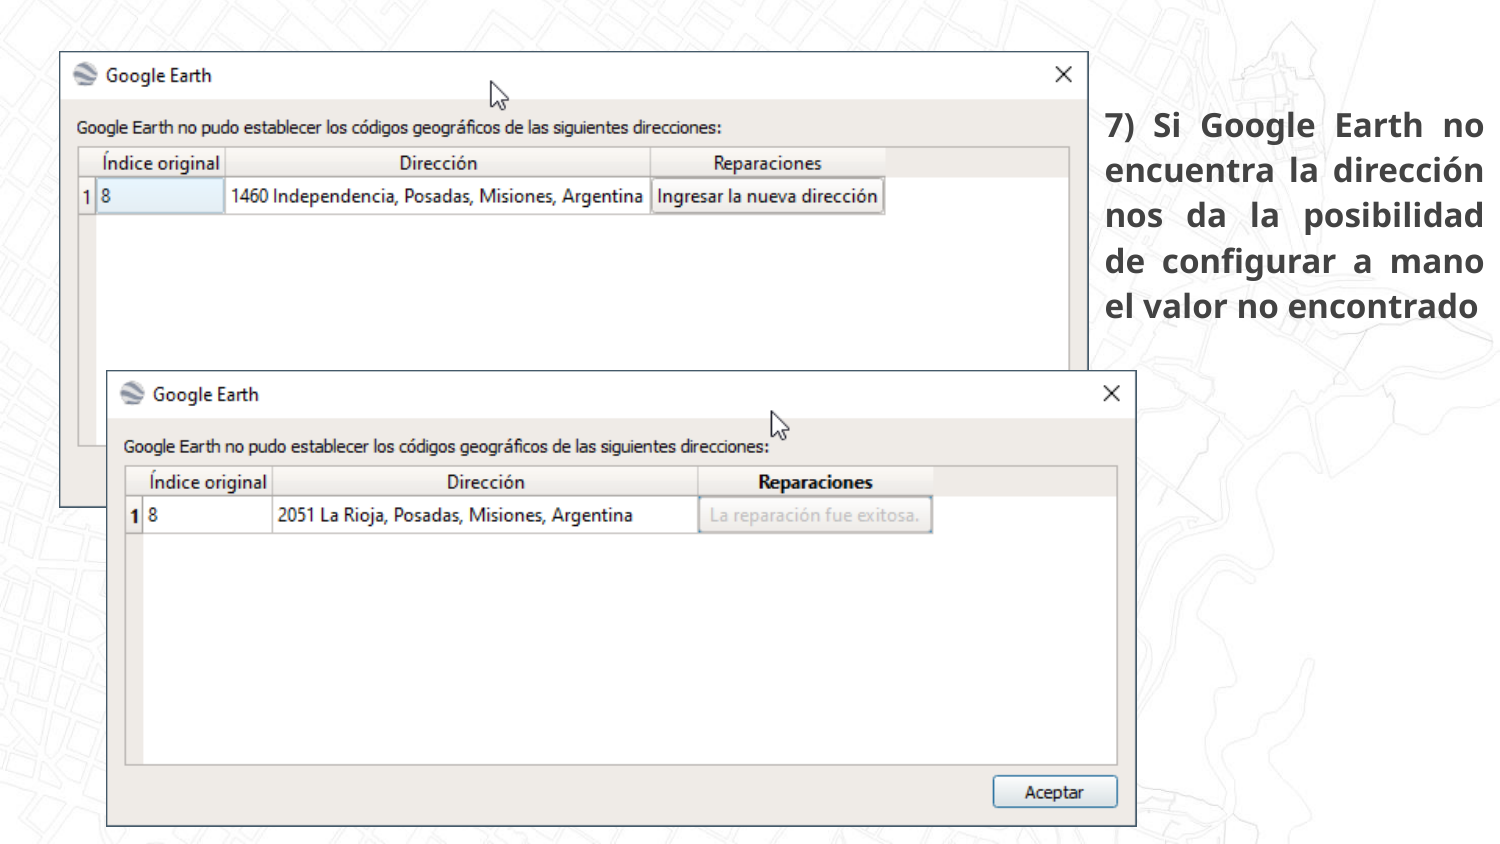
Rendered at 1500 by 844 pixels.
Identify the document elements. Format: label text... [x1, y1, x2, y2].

picture [0, 0, 1500, 844]
text_box 7) Si Google Earth no encuentra la dirección nos da la posibilidad de configurar a mano el valor no encontrado [1089, 94, 1500, 500]
